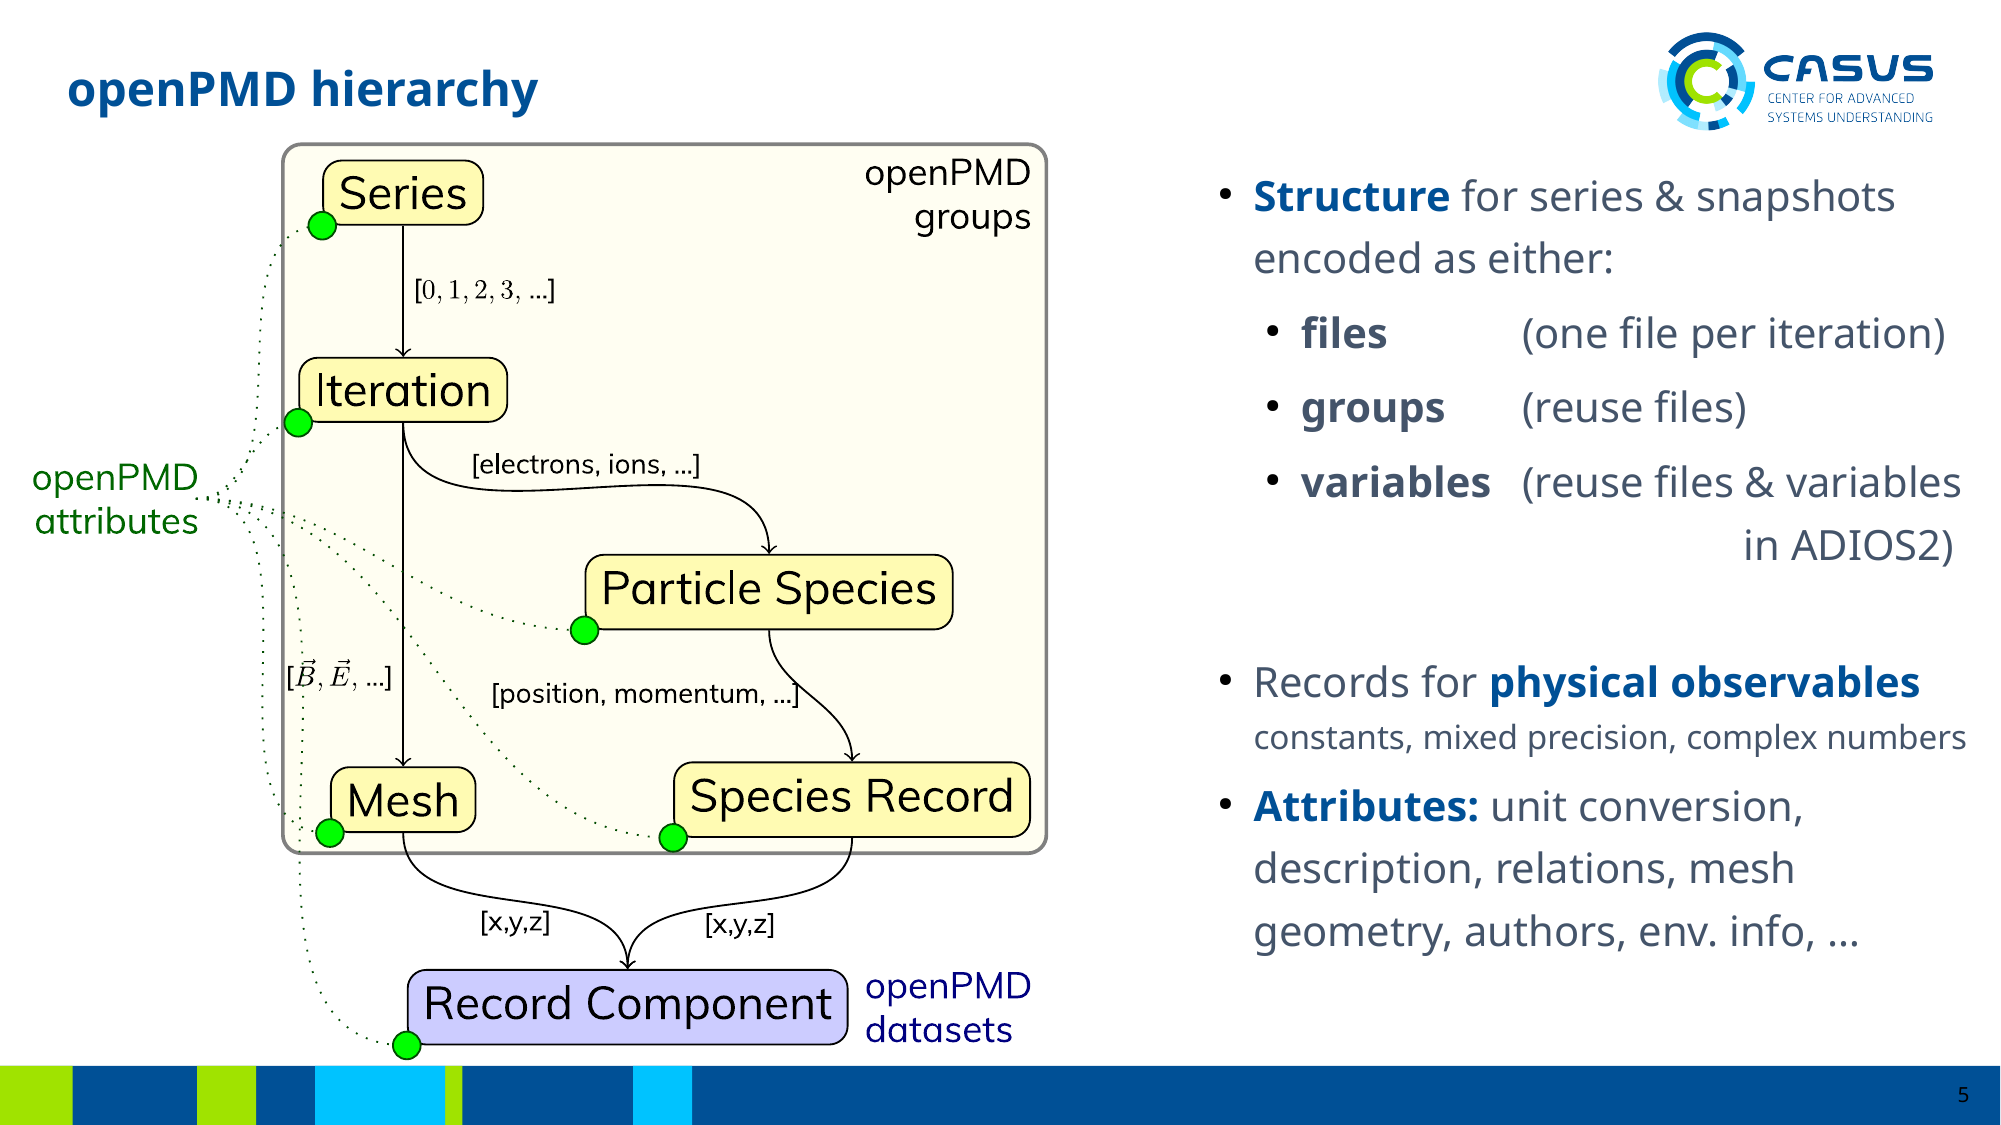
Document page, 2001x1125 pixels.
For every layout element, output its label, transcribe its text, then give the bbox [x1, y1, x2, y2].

picture [0, 140, 1067, 1062]
picture [1658, 32, 1933, 131]
title openPMD hierarchy [66, 54, 1621, 121]
list Structure for series & snapshots encoded as either: files (one file per iteration) groups (reuse files) variables (reuse files & variables in ADIOS2) Records for physical observables constants, mixed precision, complex numbers Attributes: unit conversion, description, relations, mesh geometry, authors, env. info, … [1159, 160, 1972, 1125]
